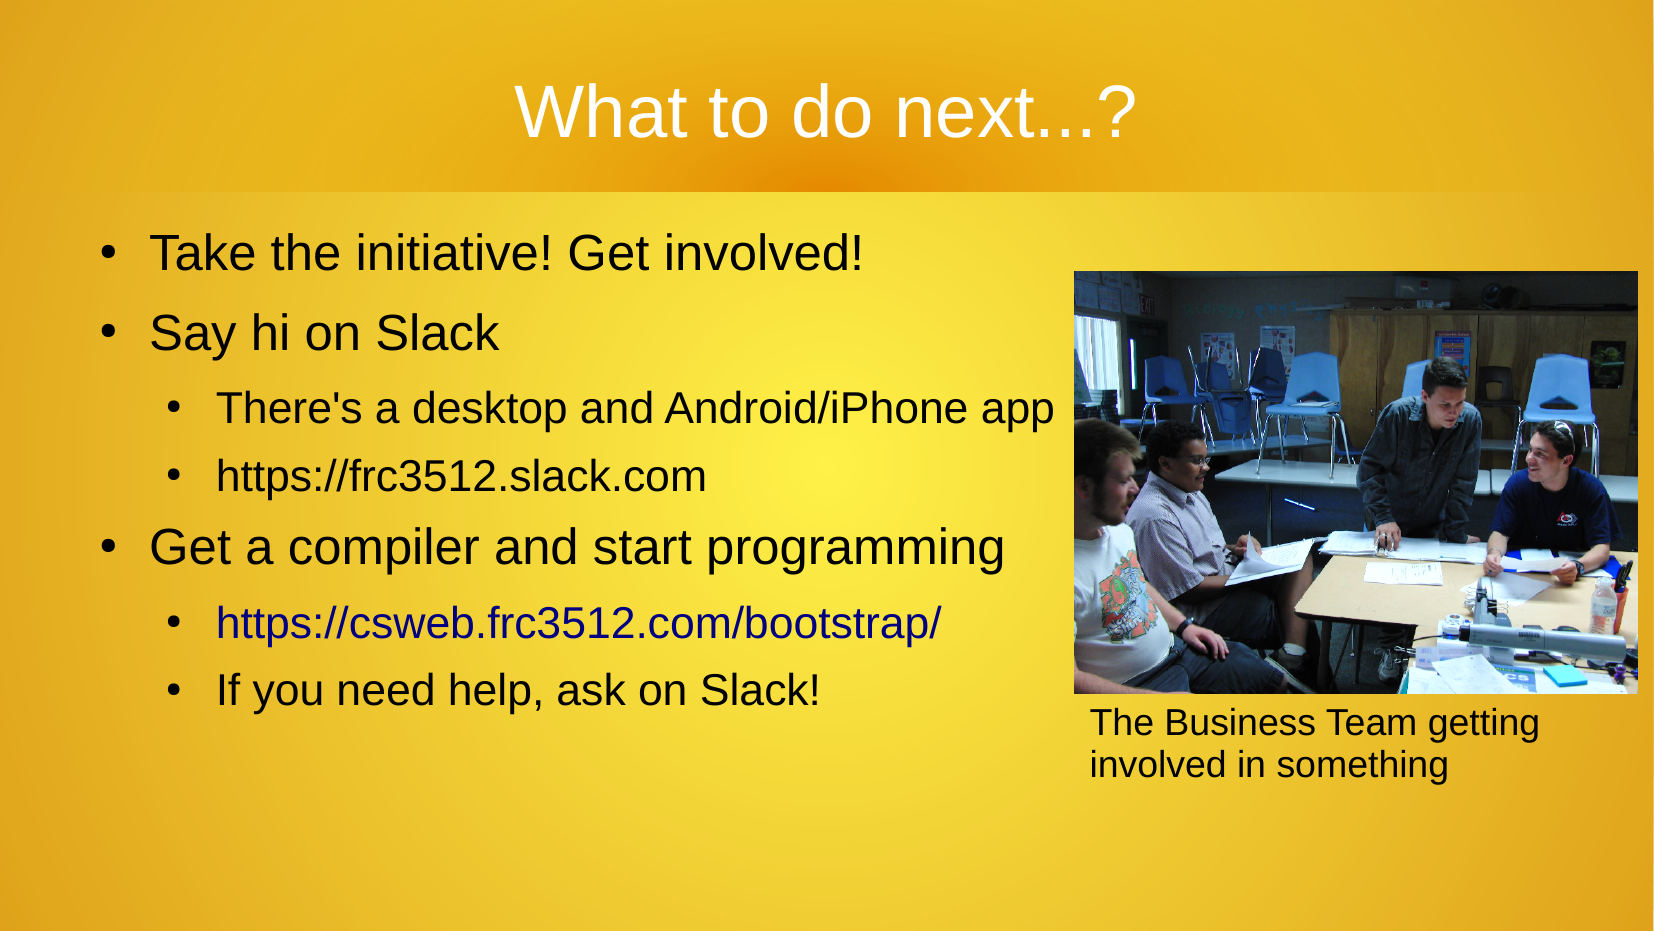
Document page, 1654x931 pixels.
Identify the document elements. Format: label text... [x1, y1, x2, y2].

list Take the initiative! Get involved! Say hi on Slack There's a desktop and Android/iPhone app https://frc3512.slack.com Get a compiler and start programming https://csweb.frc3512.com/bootstrap/ If you need help, ask on Slack! [82, 224, 1065, 764]
text_box The Business Team getting involved in something [1074, 693, 1571, 793]
picture [1074, 271, 1638, 694]
title What to do next...? [82, 35, 1571, 189]
